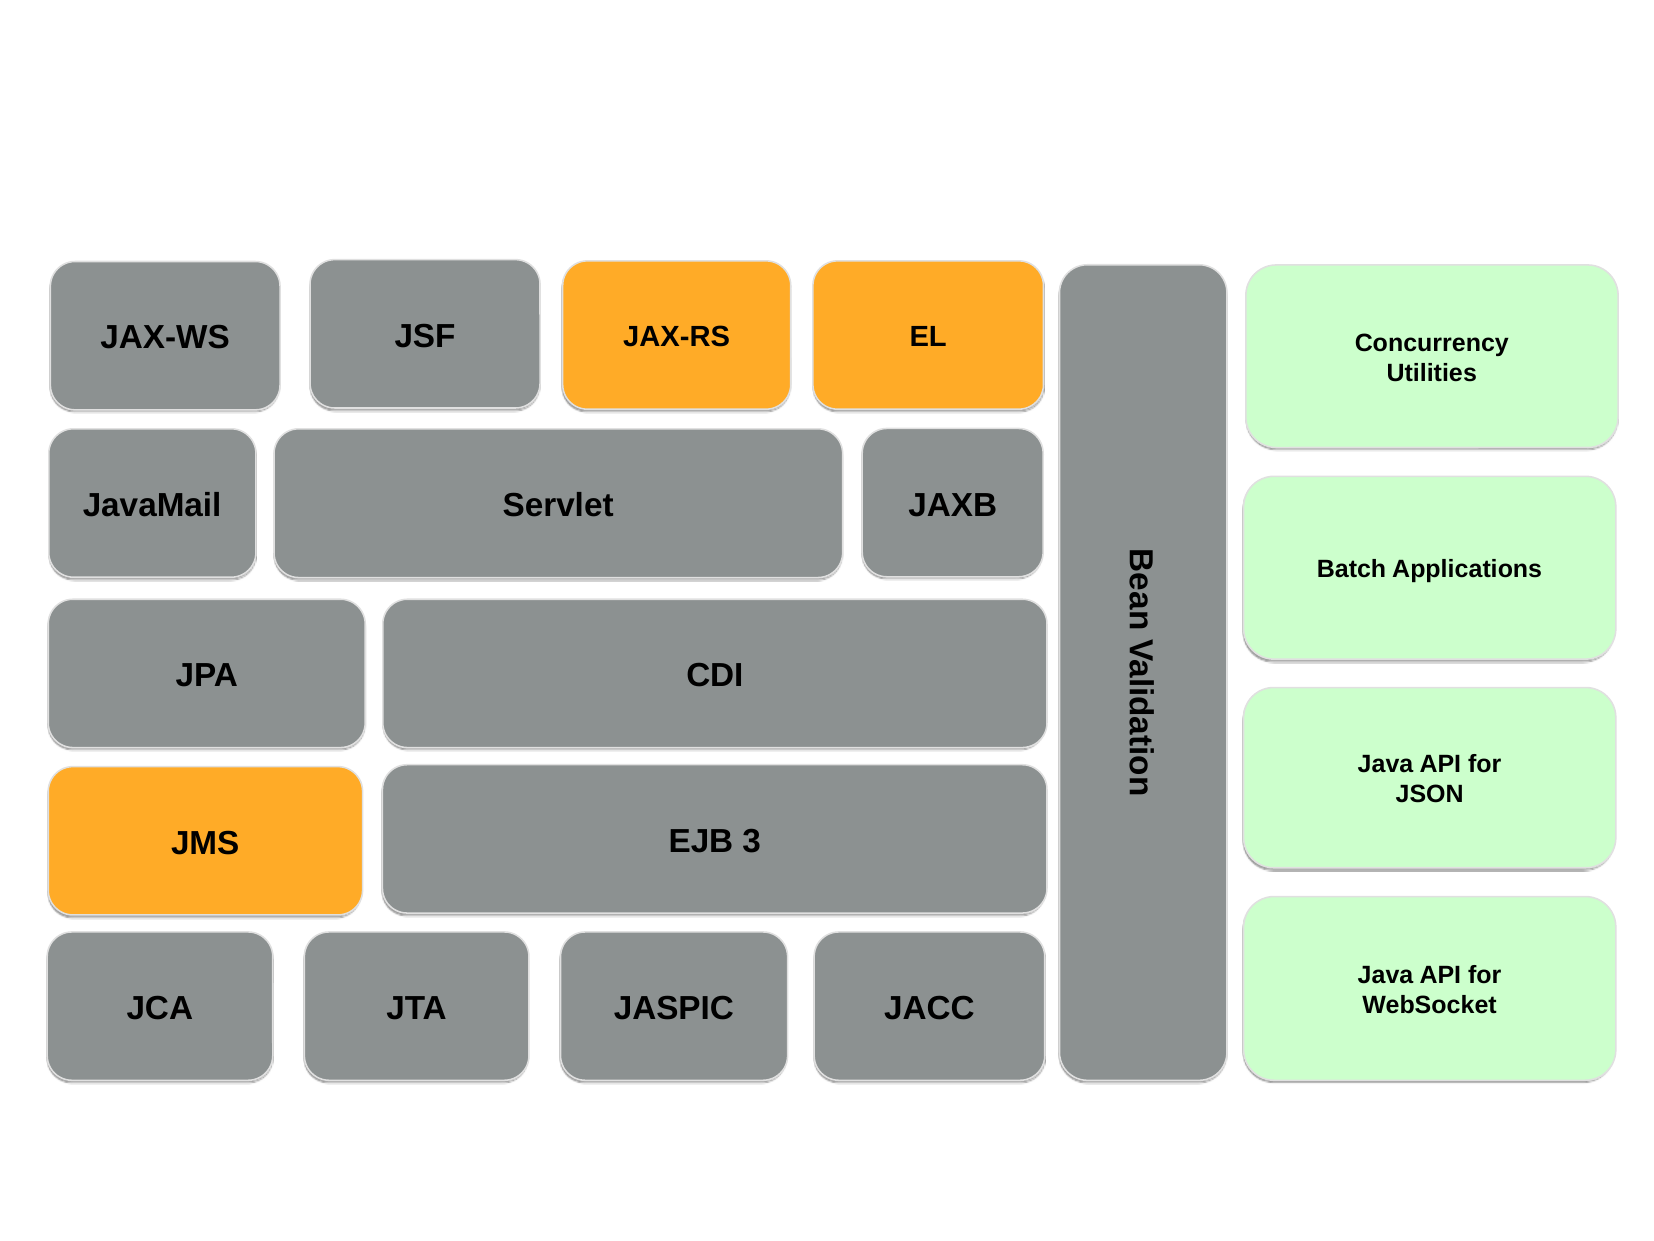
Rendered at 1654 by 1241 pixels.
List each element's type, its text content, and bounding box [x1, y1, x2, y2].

text_box JCA [47, 931, 273, 1081]
text_box JAX-WS [50, 261, 281, 410]
text_box Batch Applications [1243, 476, 1616, 660]
text_box Bean Validation [1059, 264, 1227, 1081]
text_box JASPIC [560, 931, 788, 1081]
text_box JMS [48, 766, 363, 915]
text_box Concurrency Utilities [1245, 264, 1619, 448]
text_box Java API for JSON [1243, 687, 1616, 868]
text_box JPA [48, 599, 366, 748]
text_box JACC [814, 931, 1045, 1081]
text_box EJB 3 [382, 764, 1047, 914]
text_box JAX-RS [562, 260, 791, 410]
text_box JSF [310, 259, 541, 409]
text_box JAXB [862, 428, 1044, 577]
text_box CDI [382, 599, 1047, 748]
text_box Servlet [274, 428, 843, 578]
text_box JavaMail [48, 428, 256, 578]
text_box Java API for WebSocket [1243, 896, 1616, 1081]
text_box EL [812, 260, 1044, 410]
text_box JTA [304, 931, 529, 1081]
